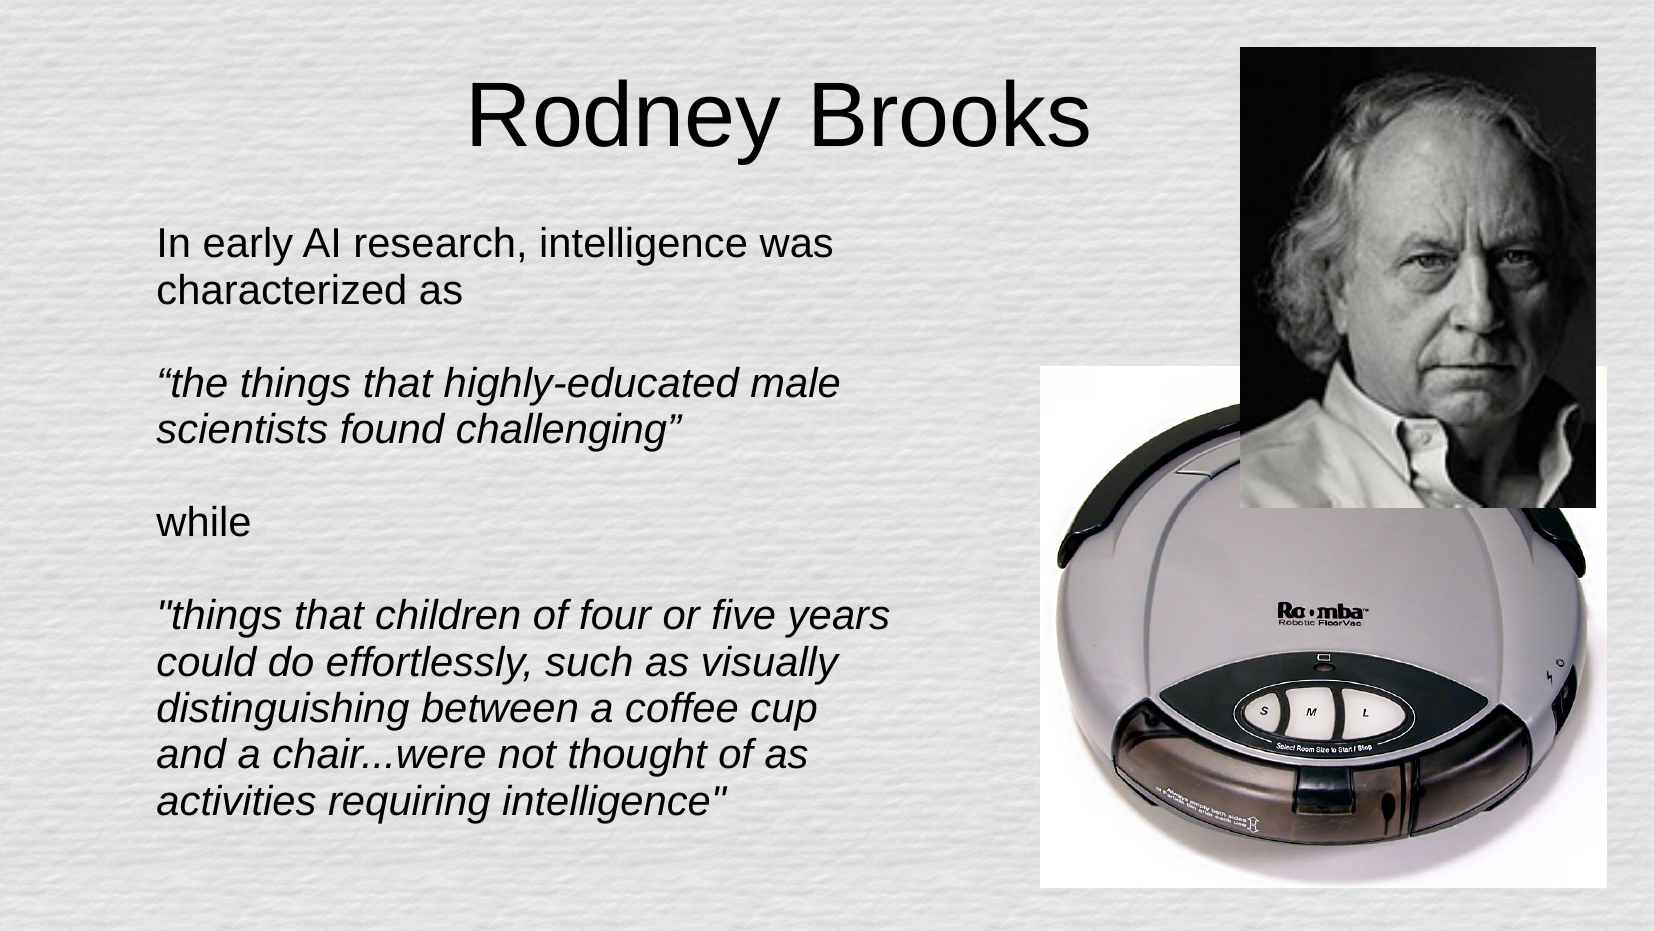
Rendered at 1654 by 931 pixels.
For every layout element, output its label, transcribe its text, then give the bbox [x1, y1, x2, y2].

text_box In early AI research, intelligence was characterized as “the things that highly-educated male scientists found challenging” while "things that children of four or five years could do effortlessly, such as visually distinguishing between a coffee cup and a chair...were not thought of as activities requiring intelligence" [70, 212, 910, 915]
picture [0, 0, 1654, 931]
title Rodney Brooks [35, 37, 1524, 193]
